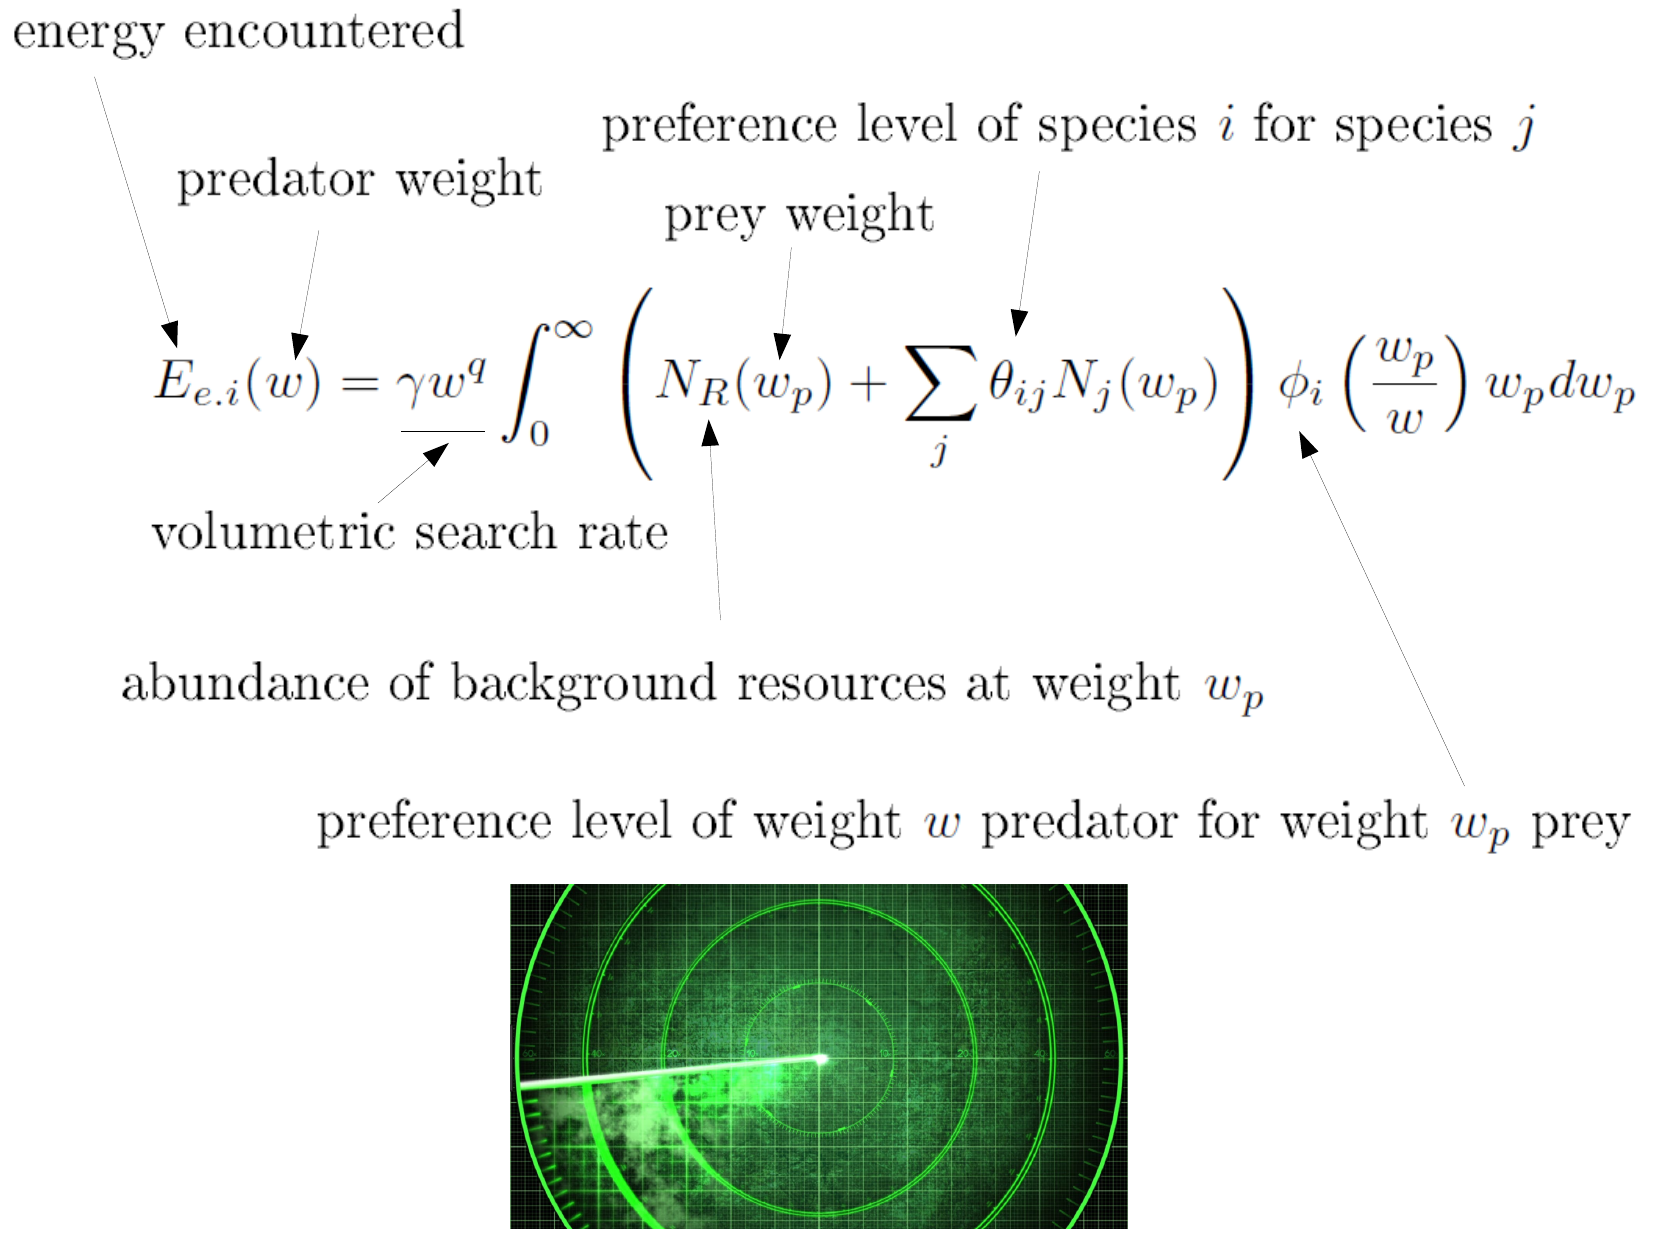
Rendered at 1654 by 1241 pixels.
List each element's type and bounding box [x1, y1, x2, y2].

picture [10, 0, 471, 60]
picture [304, 785, 1642, 857]
picture [149, 503, 672, 569]
picture [172, 143, 556, 219]
picture [112, 649, 1274, 725]
picture [510, 884, 1128, 1229]
picture [586, 87, 1548, 160]
picture [661, 184, 948, 248]
picture [146, 277, 1642, 487]
